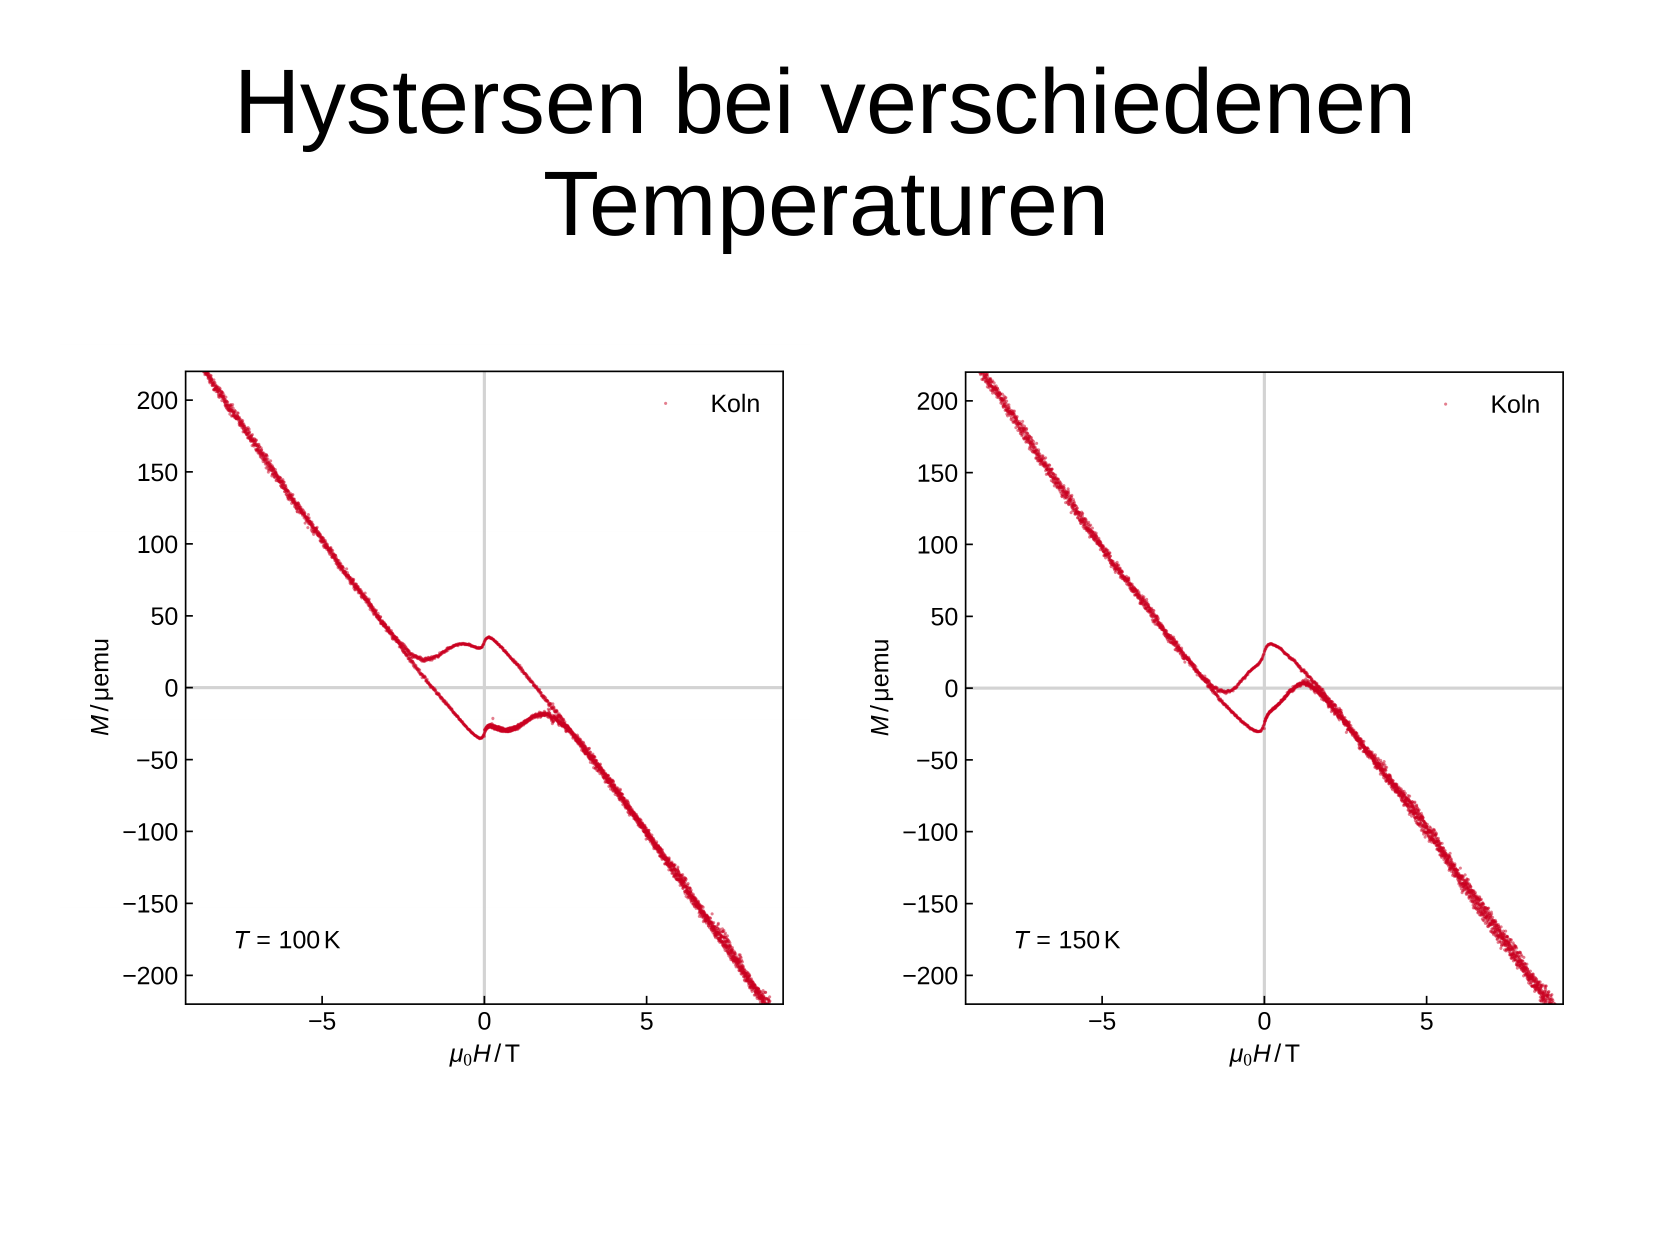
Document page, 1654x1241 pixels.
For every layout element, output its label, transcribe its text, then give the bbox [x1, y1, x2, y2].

picture [840, 345, 1590, 1096]
picture [60, 344, 810, 1095]
title Hystersen bei verschiedenen Temperaturen [82, 49, 1571, 257]
